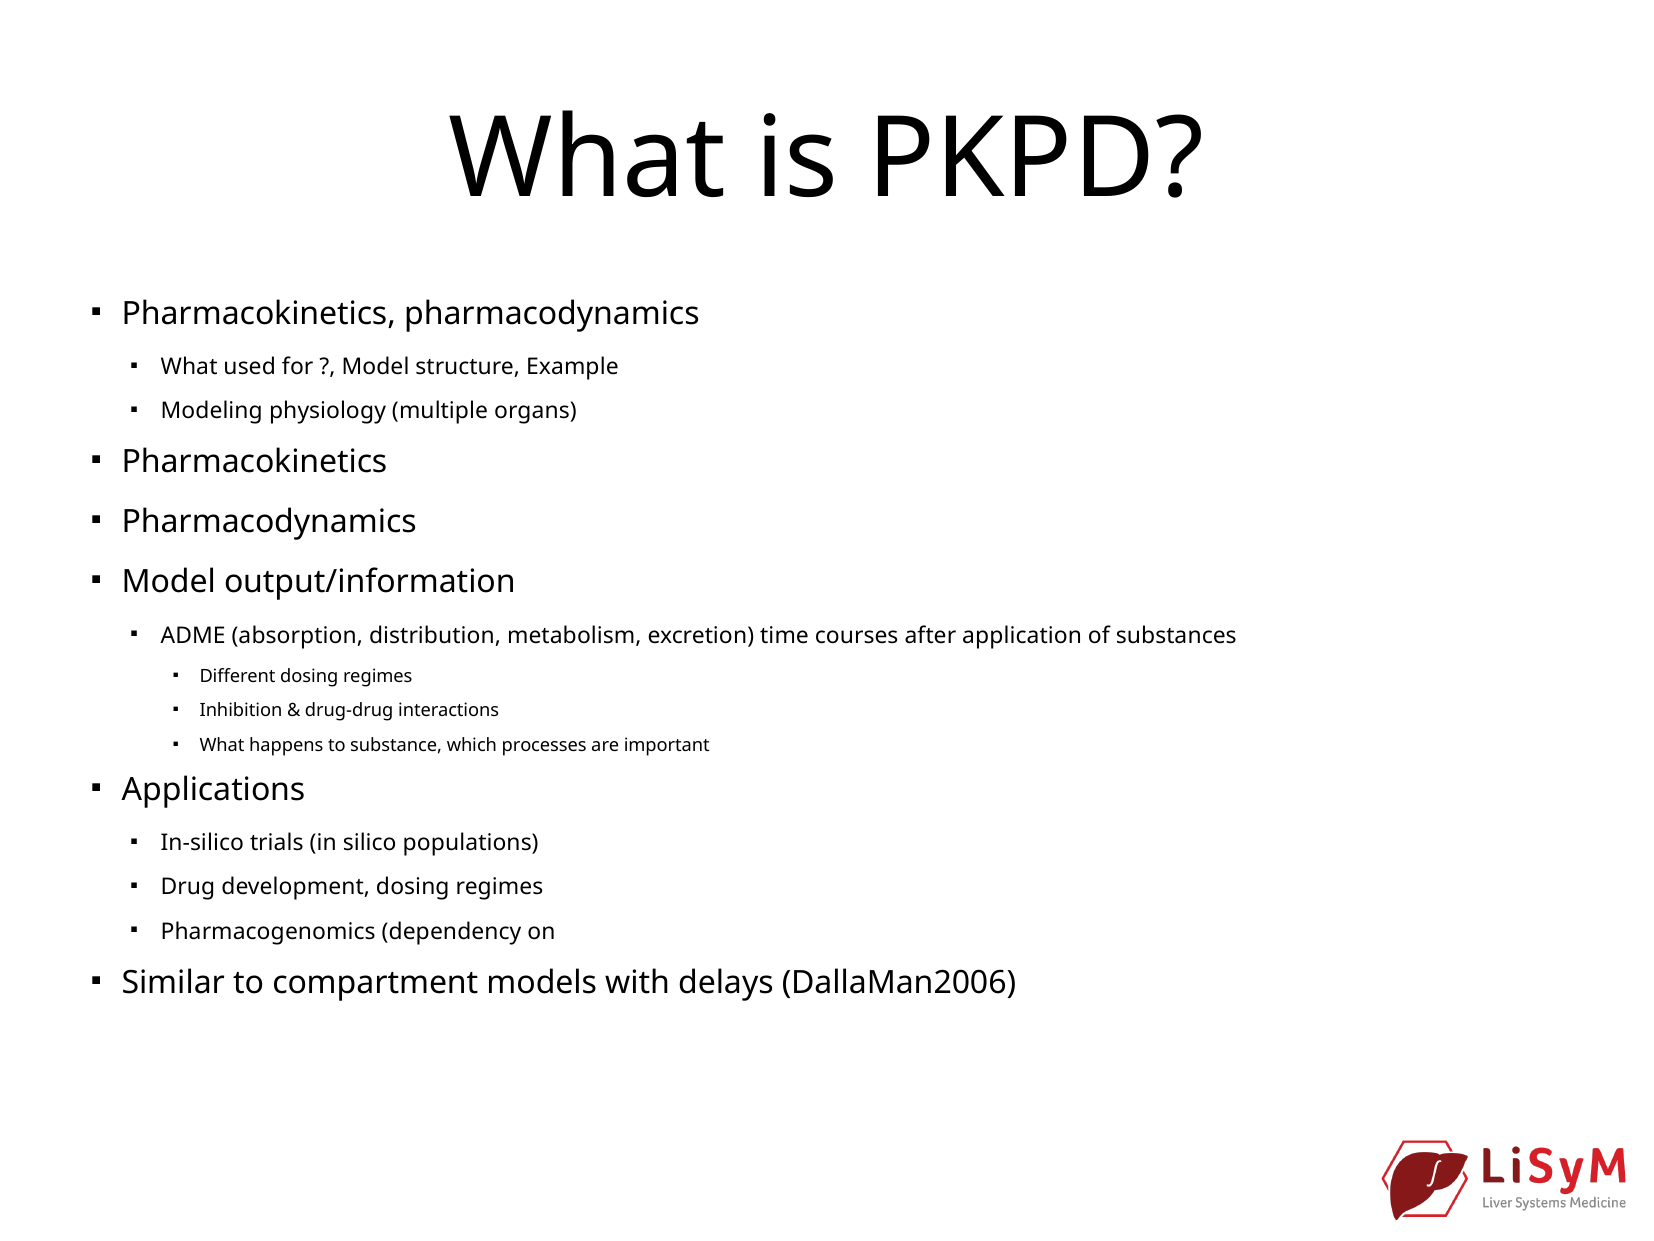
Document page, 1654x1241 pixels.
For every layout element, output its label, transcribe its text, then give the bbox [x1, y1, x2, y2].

picture [1380, 1139, 1627, 1222]
list Pharmacokinetics, pharmacodynamics What used for ?, Model structure, Example Modeling physiology (multiple organs) Pharmacokinetics Pharmacodynamics Model output/information ADME (absorption, distribution, metabolism, excretion) time courses after application of substances Different dosing regimes Inhibition & drug-drug interactions What happens to substance, which processes are important Applications In-silico trials (in silico populations) Drug development, dosing regimes Pharmacogenomics (dependency on Similar to compartment models with delays (DallaMan2006) [82, 290, 1571, 1010]
title What is PKPD? [82, 49, 1571, 257]
